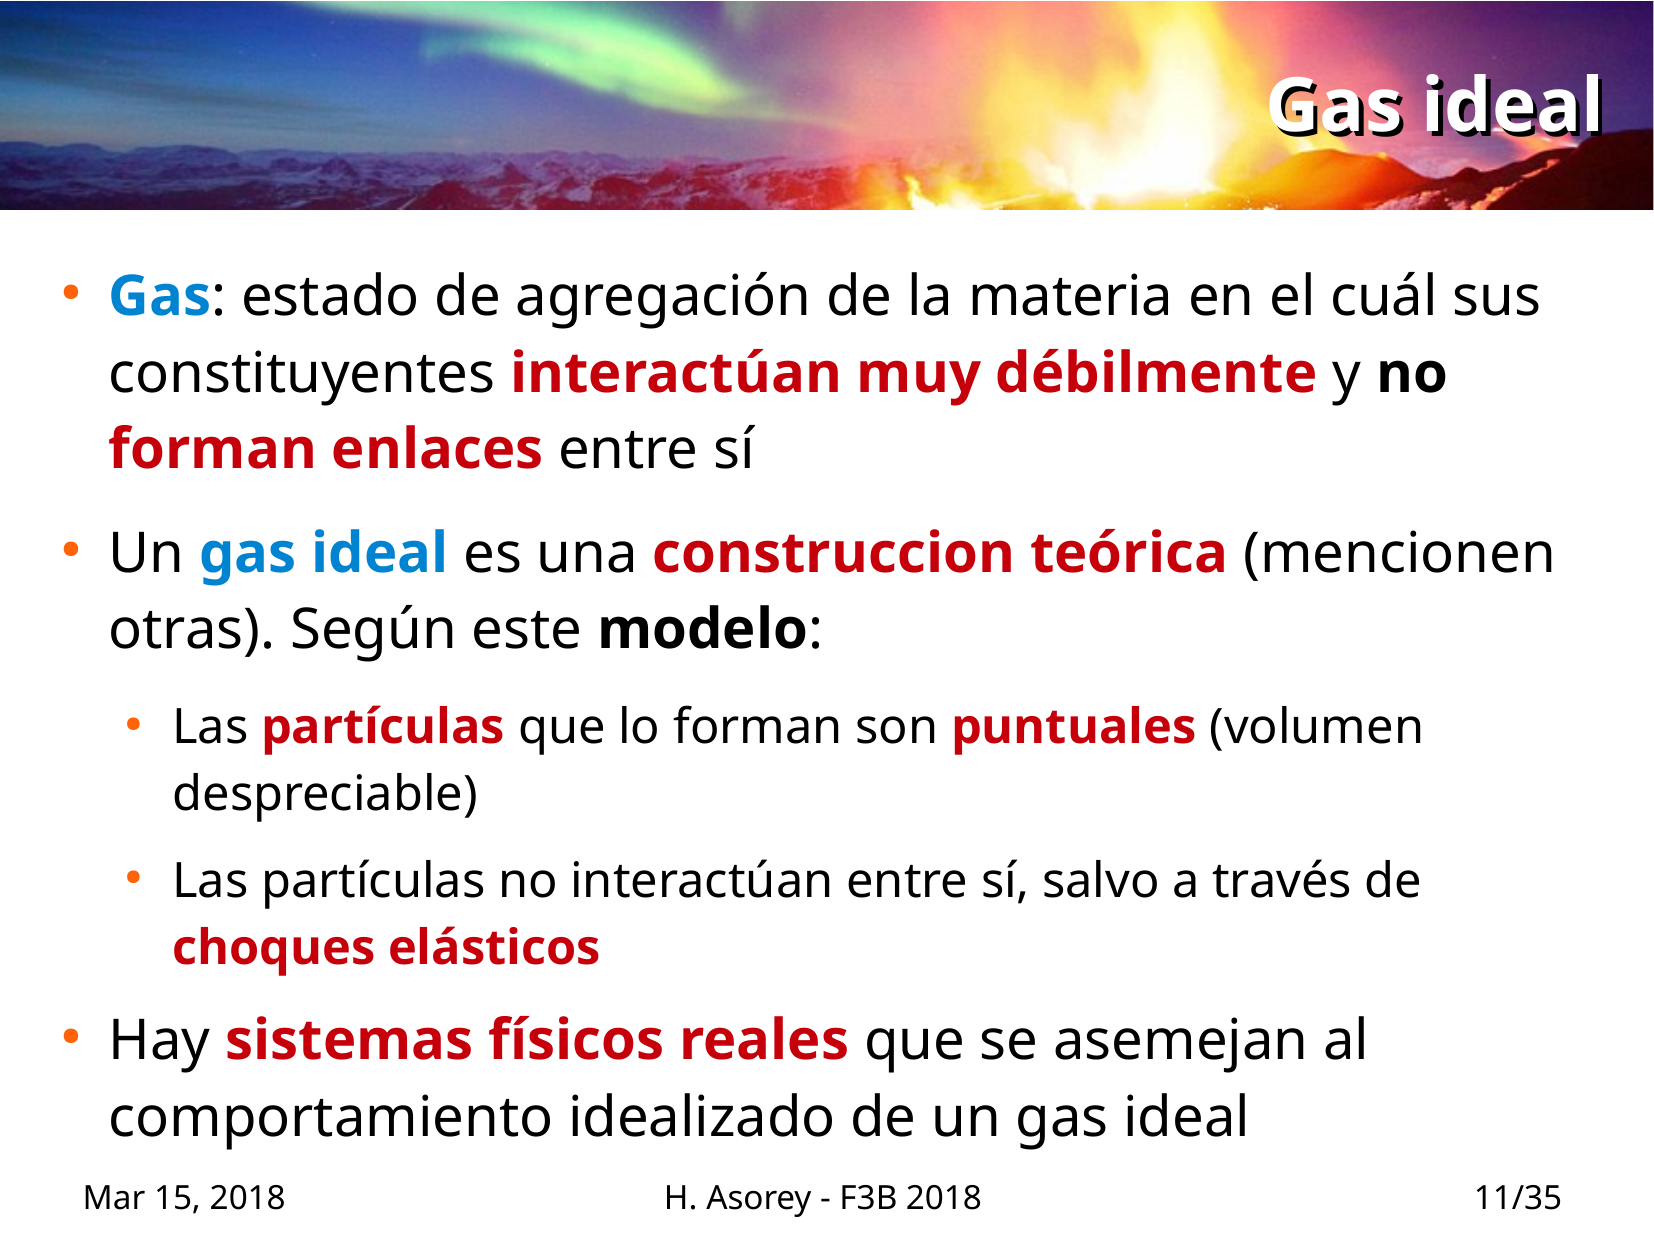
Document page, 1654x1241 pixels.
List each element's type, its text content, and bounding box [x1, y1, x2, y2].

title Gas ideal [45, 15, 1606, 191]
list Gas: estado de agregación de la materia en el cuál sus constituyentes interactúan muy débilmente y no forman enlaces entre sí Un gas ideal es una construccion teórica (mencionen otras). Según este modelo: Las partículas que lo forman son puntuales (volumen despreciable) Las partículas no interactúan entre sí, salvo a través de choques elásticos Hay sistemas físicos reales que se asemejan al comportamiento idealizado de un gas ideal [45, 255, 1606, 1156]
picture [0, 1, 1654, 210]
